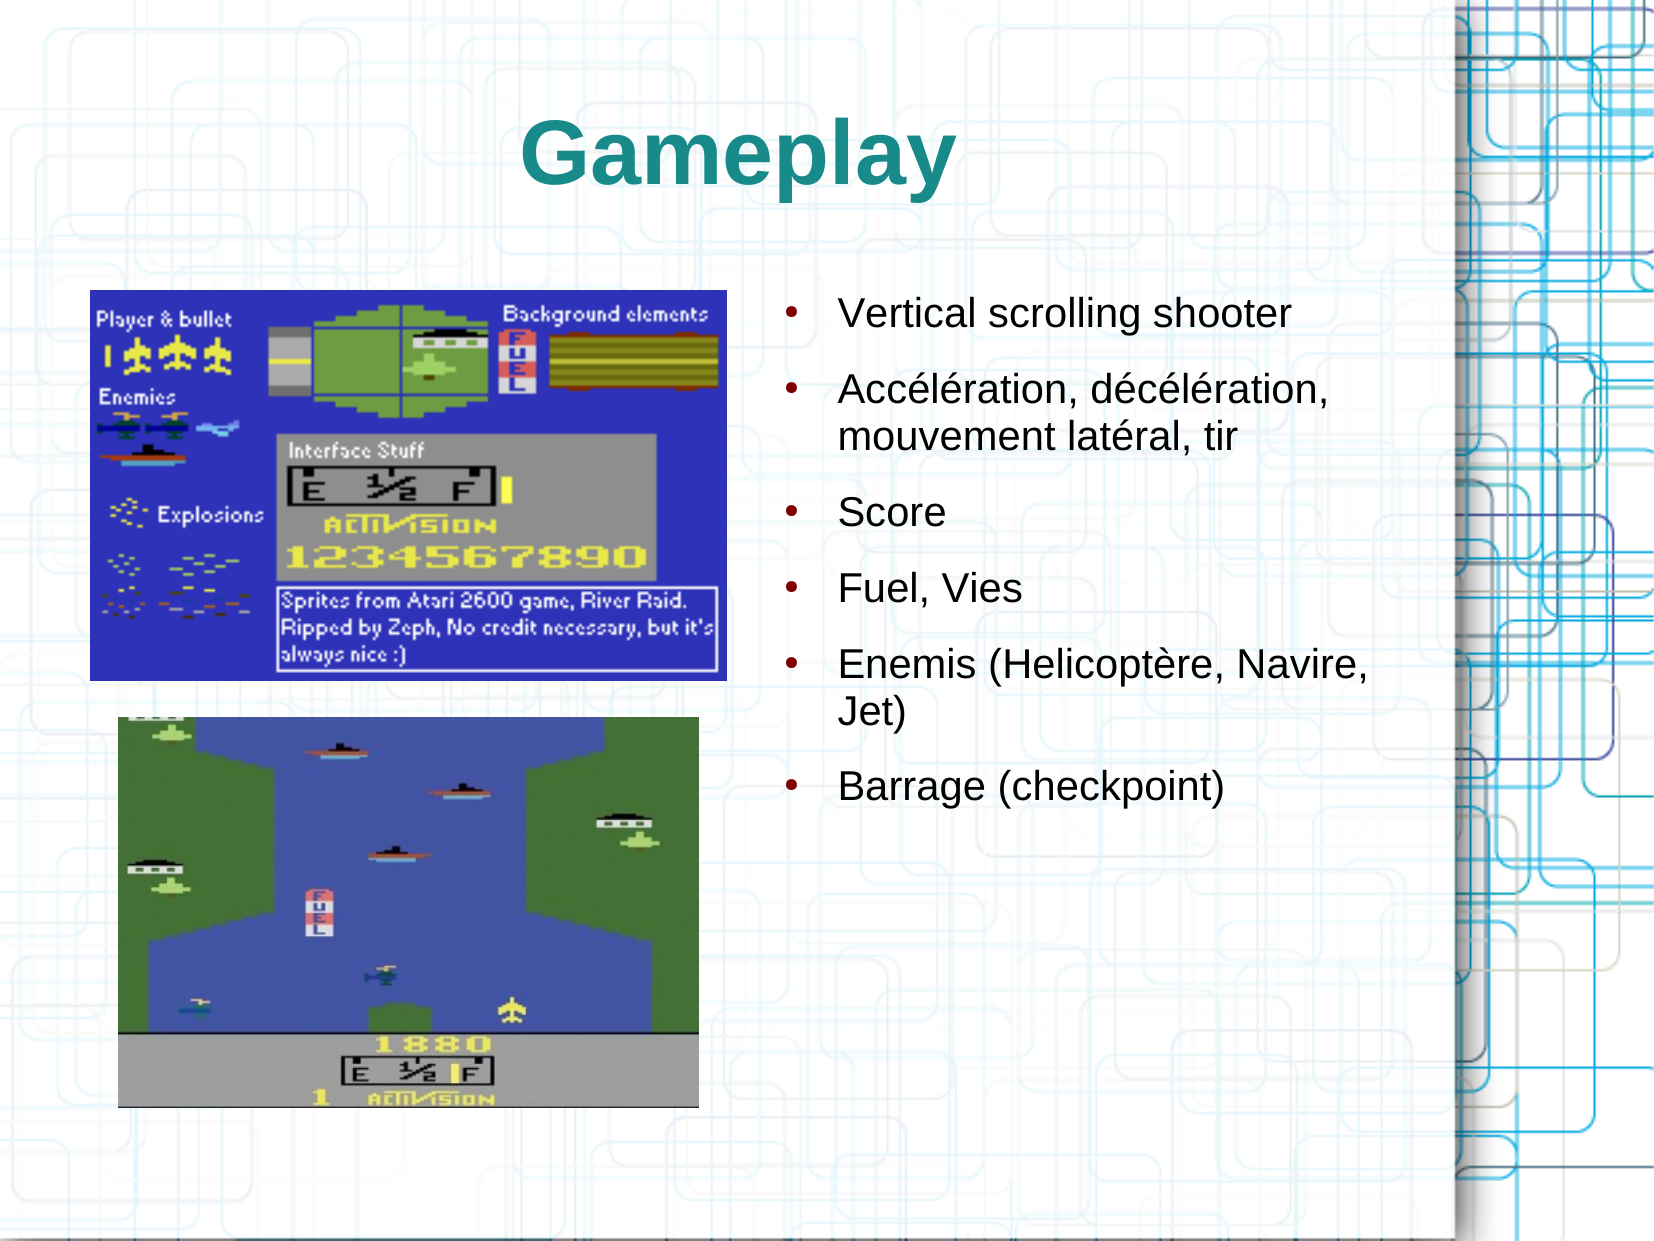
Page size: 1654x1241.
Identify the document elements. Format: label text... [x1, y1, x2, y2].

list Vertical scrolling shooter Accélération, décélération, mouvement latéral, tir Score Fuel, Vies Enemis (Helicoptère, Navire, Jet) Barrage (checkpoint) [766, 290, 1418, 1109]
title Gameplay [59, 49, 1418, 257]
picture [0, 0, 1654, 1241]
